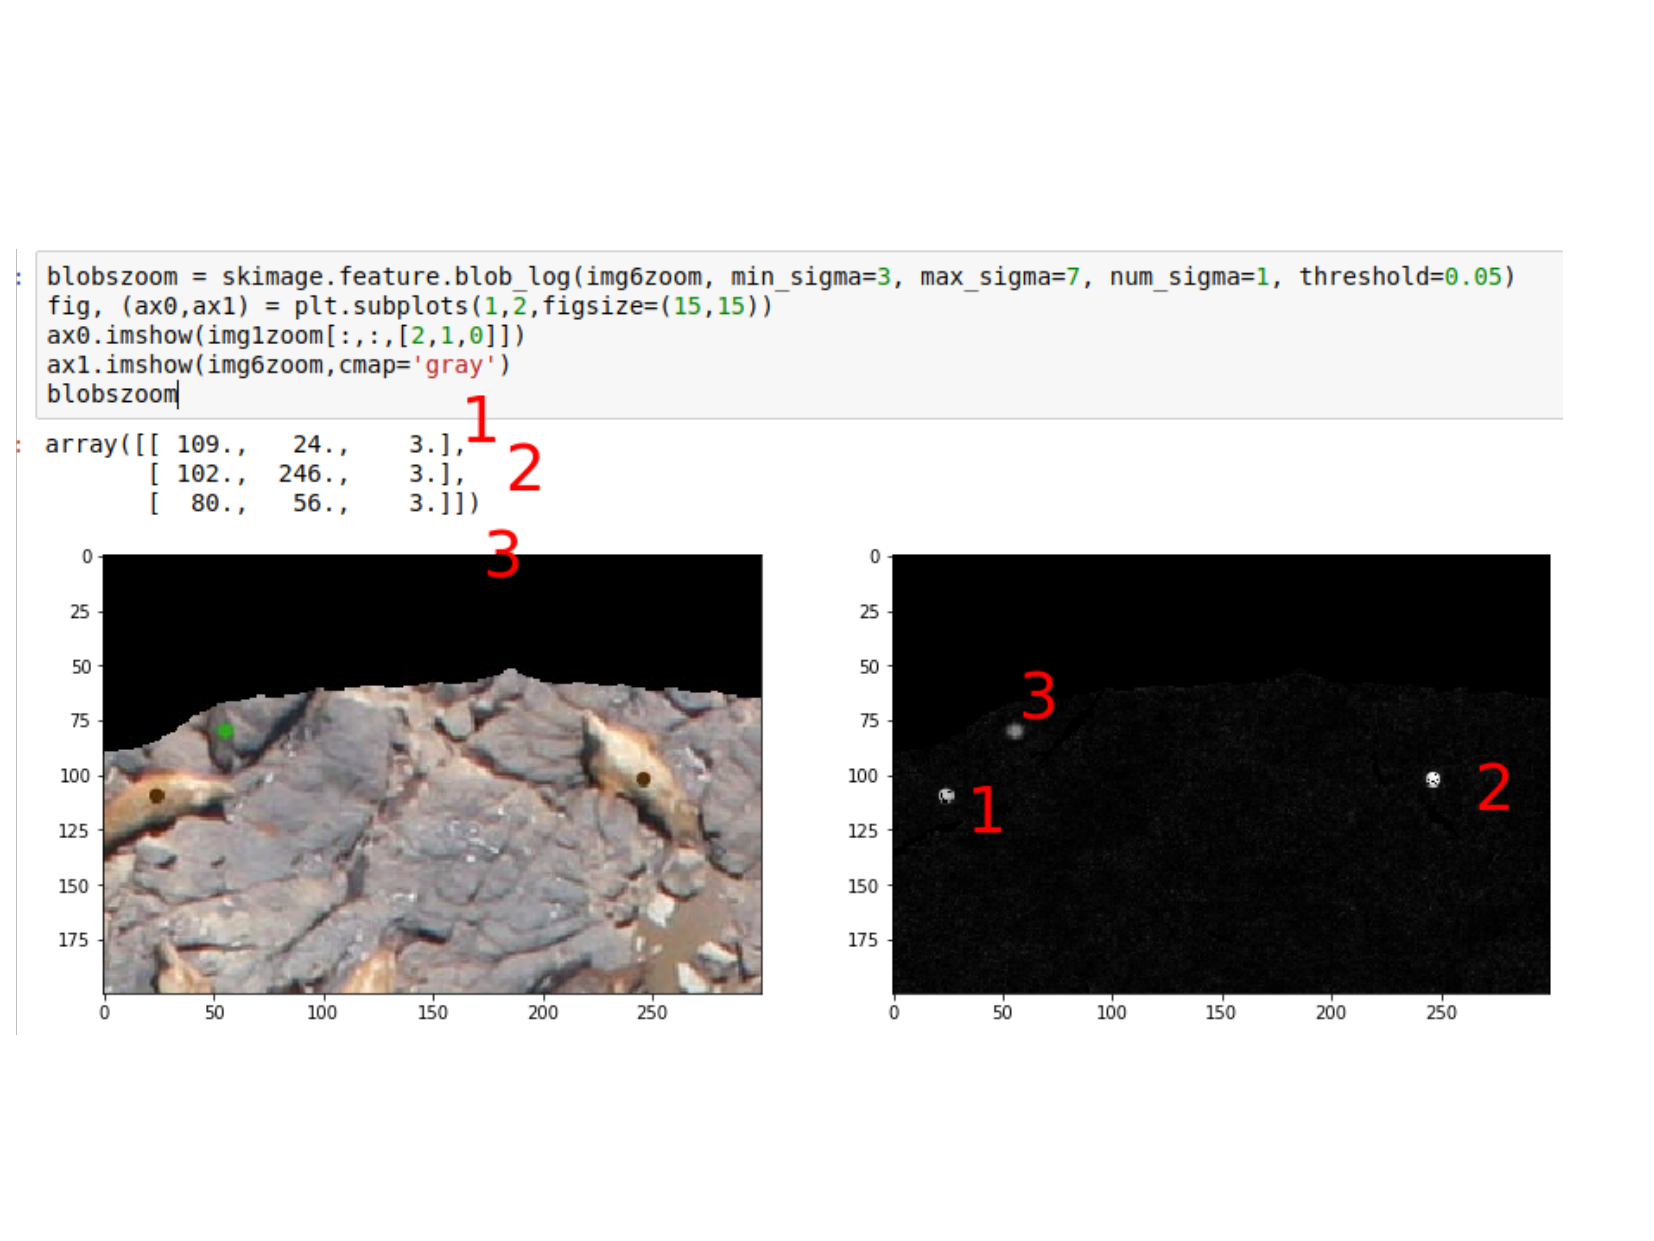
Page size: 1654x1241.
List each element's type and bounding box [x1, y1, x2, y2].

picture [15, 249, 1563, 1036]
